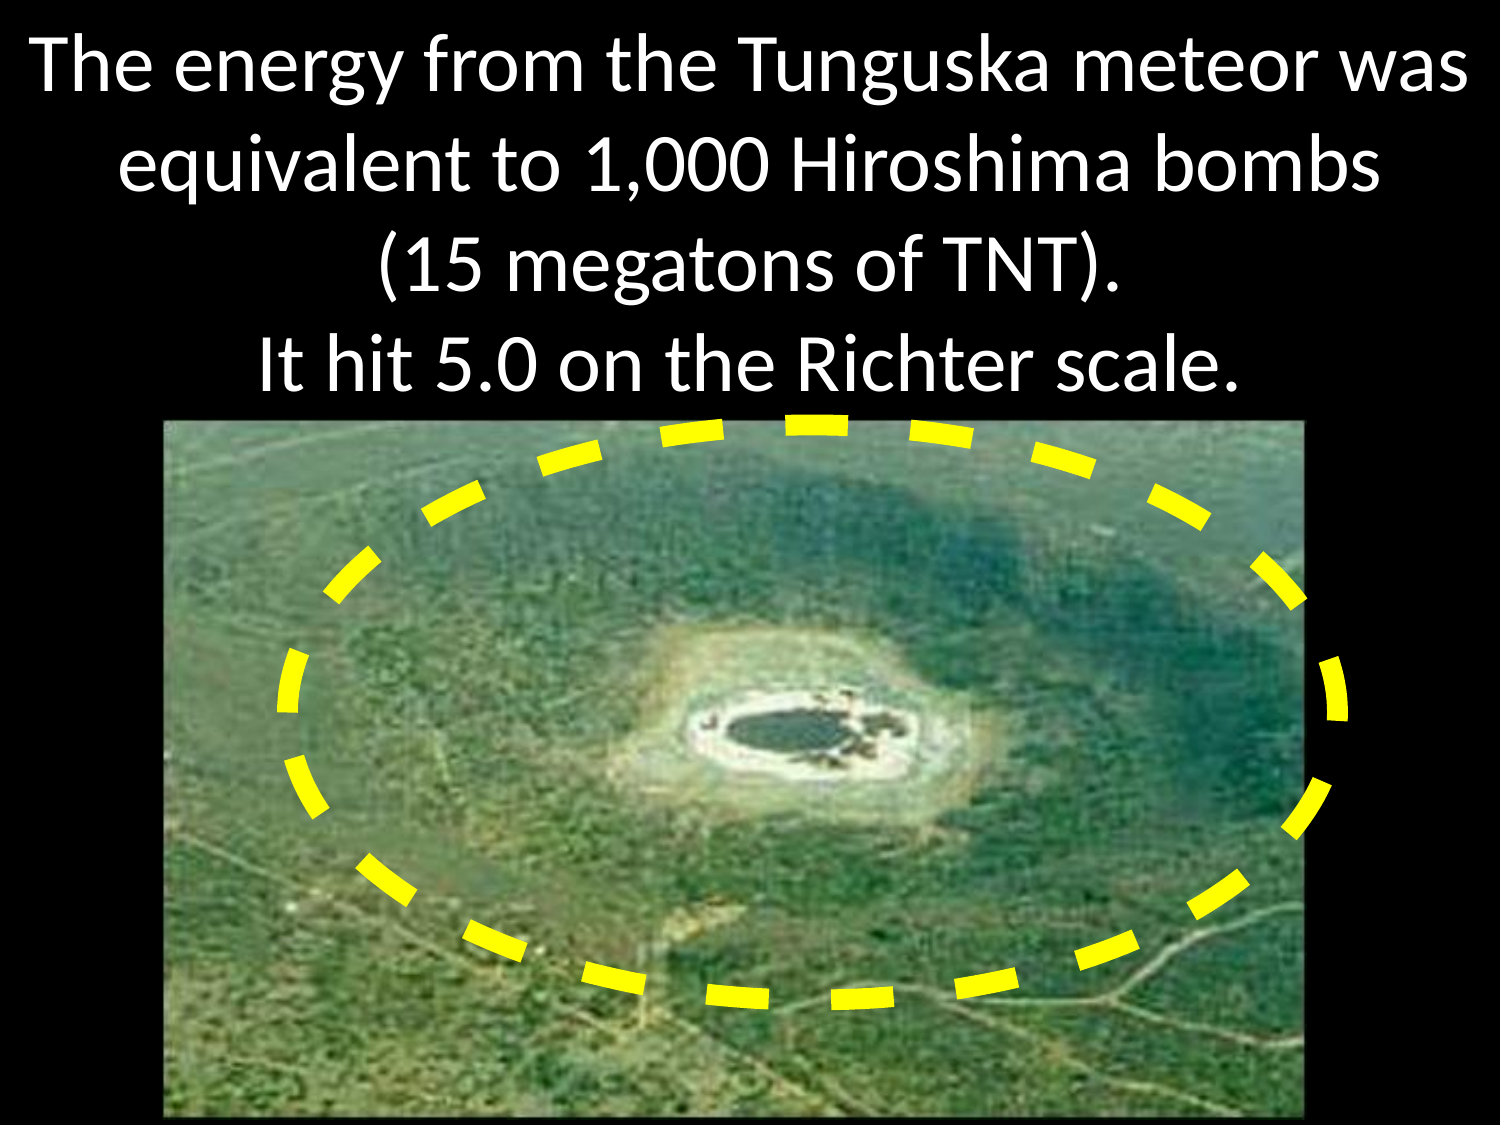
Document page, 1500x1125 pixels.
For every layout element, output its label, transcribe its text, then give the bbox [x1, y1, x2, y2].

text_box The energy from the Tunguska meteor was equivalent to 1,000 Hiroshima bombs (15 megatons of TNT). It hit 5.0 on the Richter scale. [0, 0, 1500, 421]
picture [162, 421, 1307, 1120]
